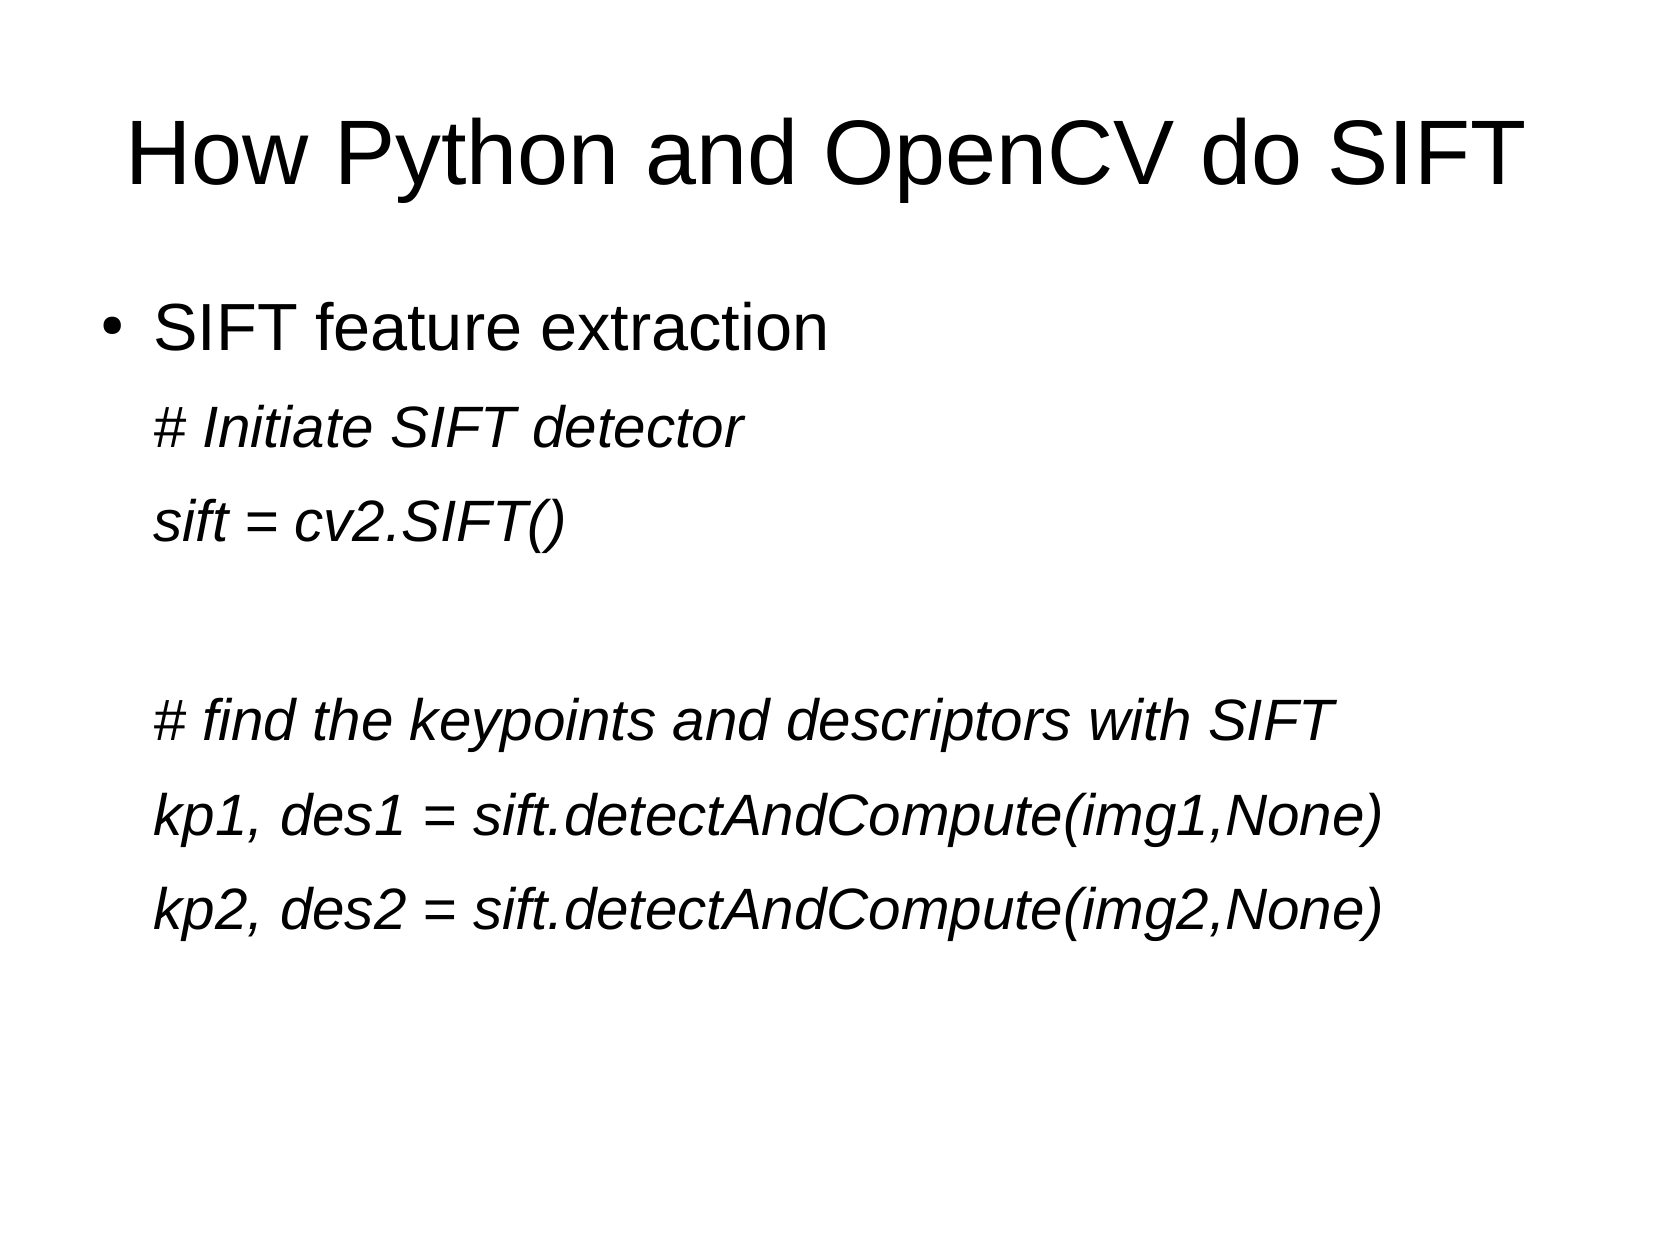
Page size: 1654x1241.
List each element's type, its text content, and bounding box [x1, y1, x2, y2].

list SIFT feature extraction # Initiate SIFT detector sift = cv2.SIFT() # find the keypoints and descriptors with SIFT kp1, des1 = sift.detectAndCompute(img1,None) kp2, des2 = sift.detectAndCompute(img2,None) [82, 290, 1571, 1010]
title How Python and OpenCV do SIFT [82, 49, 1571, 257]
